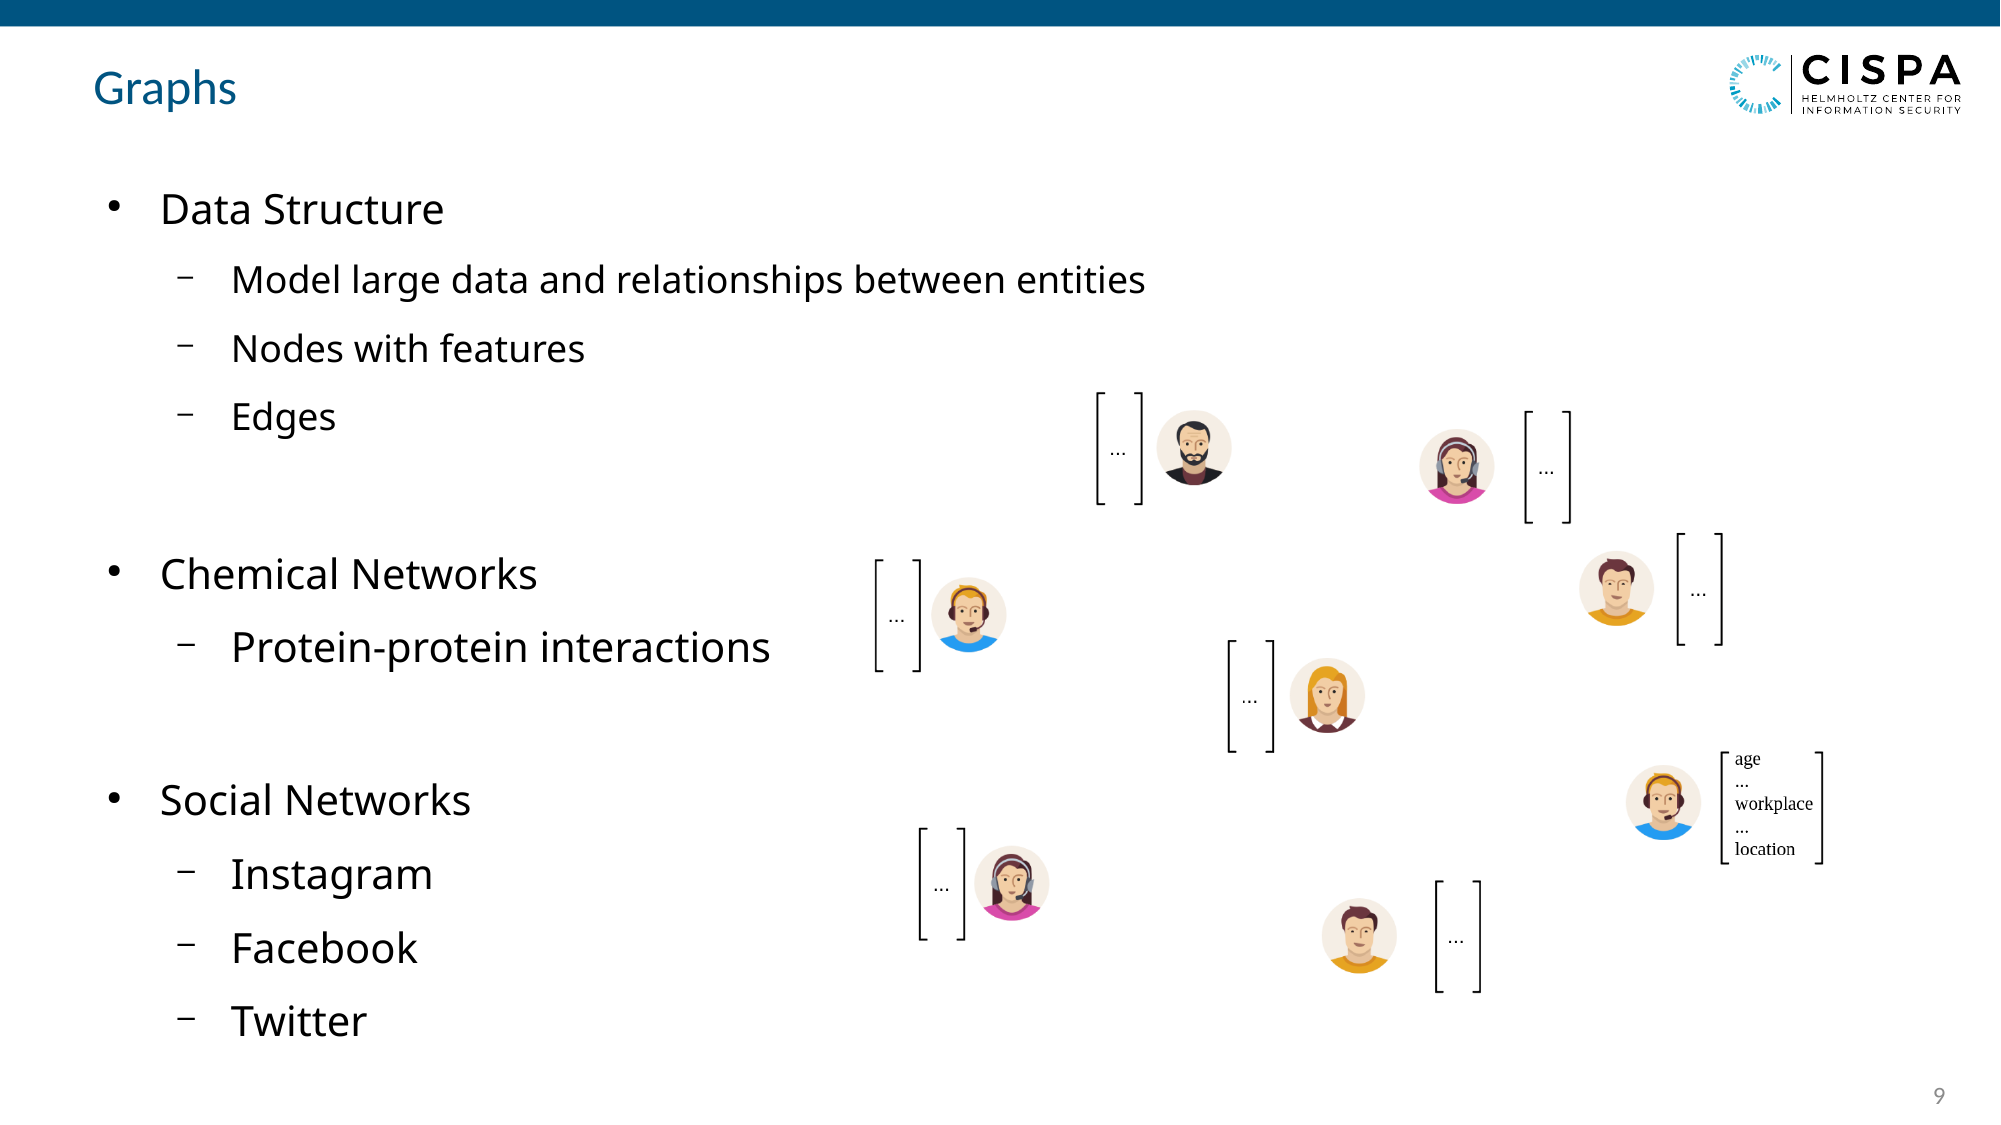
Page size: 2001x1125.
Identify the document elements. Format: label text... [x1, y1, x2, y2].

list Data Structure Model large data and relationships between entities Nodes with features Edges Chemical Networks Protein-protein interactions Social Networks Instagram Facebook Twitter [78, 177, 1922, 1031]
slide_number <number> [1870, 1065, 1961, 1125]
title Graphs [78, 38, 1699, 131]
